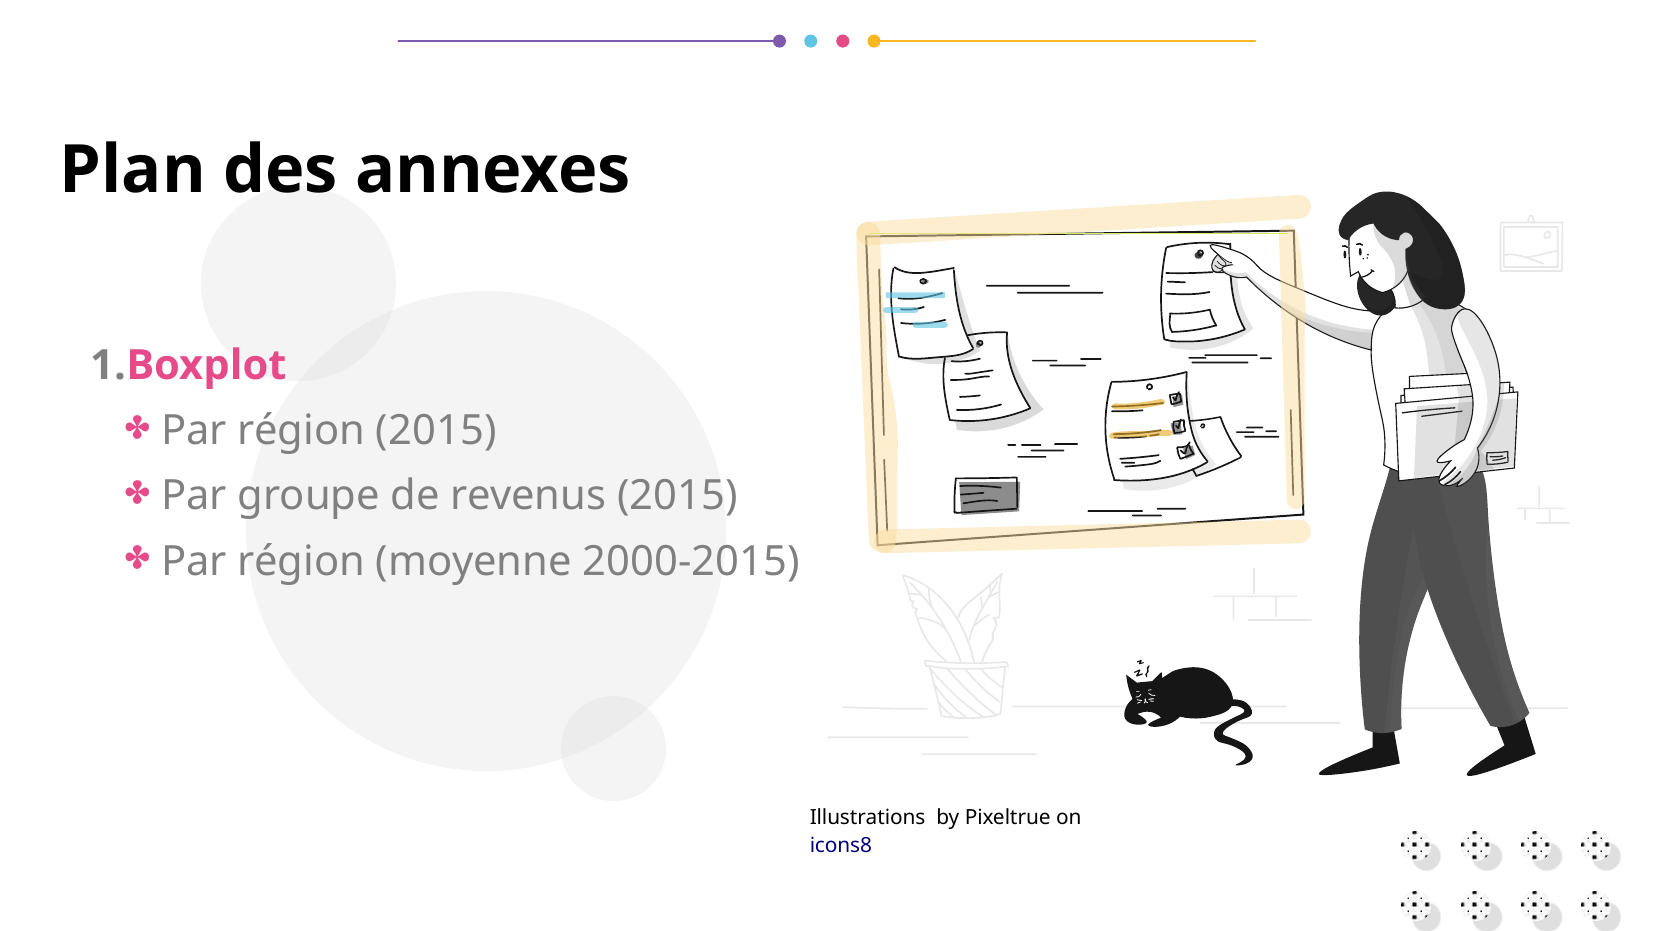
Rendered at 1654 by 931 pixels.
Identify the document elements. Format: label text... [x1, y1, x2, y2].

text_box [804, 34, 818, 48]
picture [1400, 891, 1432, 922]
text_box Boxplot Par région (2015) Par groupe de revenus (2015) Par région (moyenne 2000-2015) [75, 265, 1005, 680]
picture [1520, 890, 1552, 922]
text_box Boxplot Par région (2015) Par groupe de revenus (2015) Par région (moyenne 2000-2015) [882, 265, 1005, 529]
text_box [867, 34, 881, 48]
text_box [836, 34, 850, 48]
picture [1520, 831, 1552, 862]
text_box Plan des annexes [45, 118, 798, 266]
picture [1461, 890, 1492, 922]
picture [1581, 830, 1612, 862]
picture [1400, 830, 1432, 862]
picture [1460, 830, 1492, 862]
picture [1580, 890, 1612, 922]
text_box [772, 34, 787, 48]
